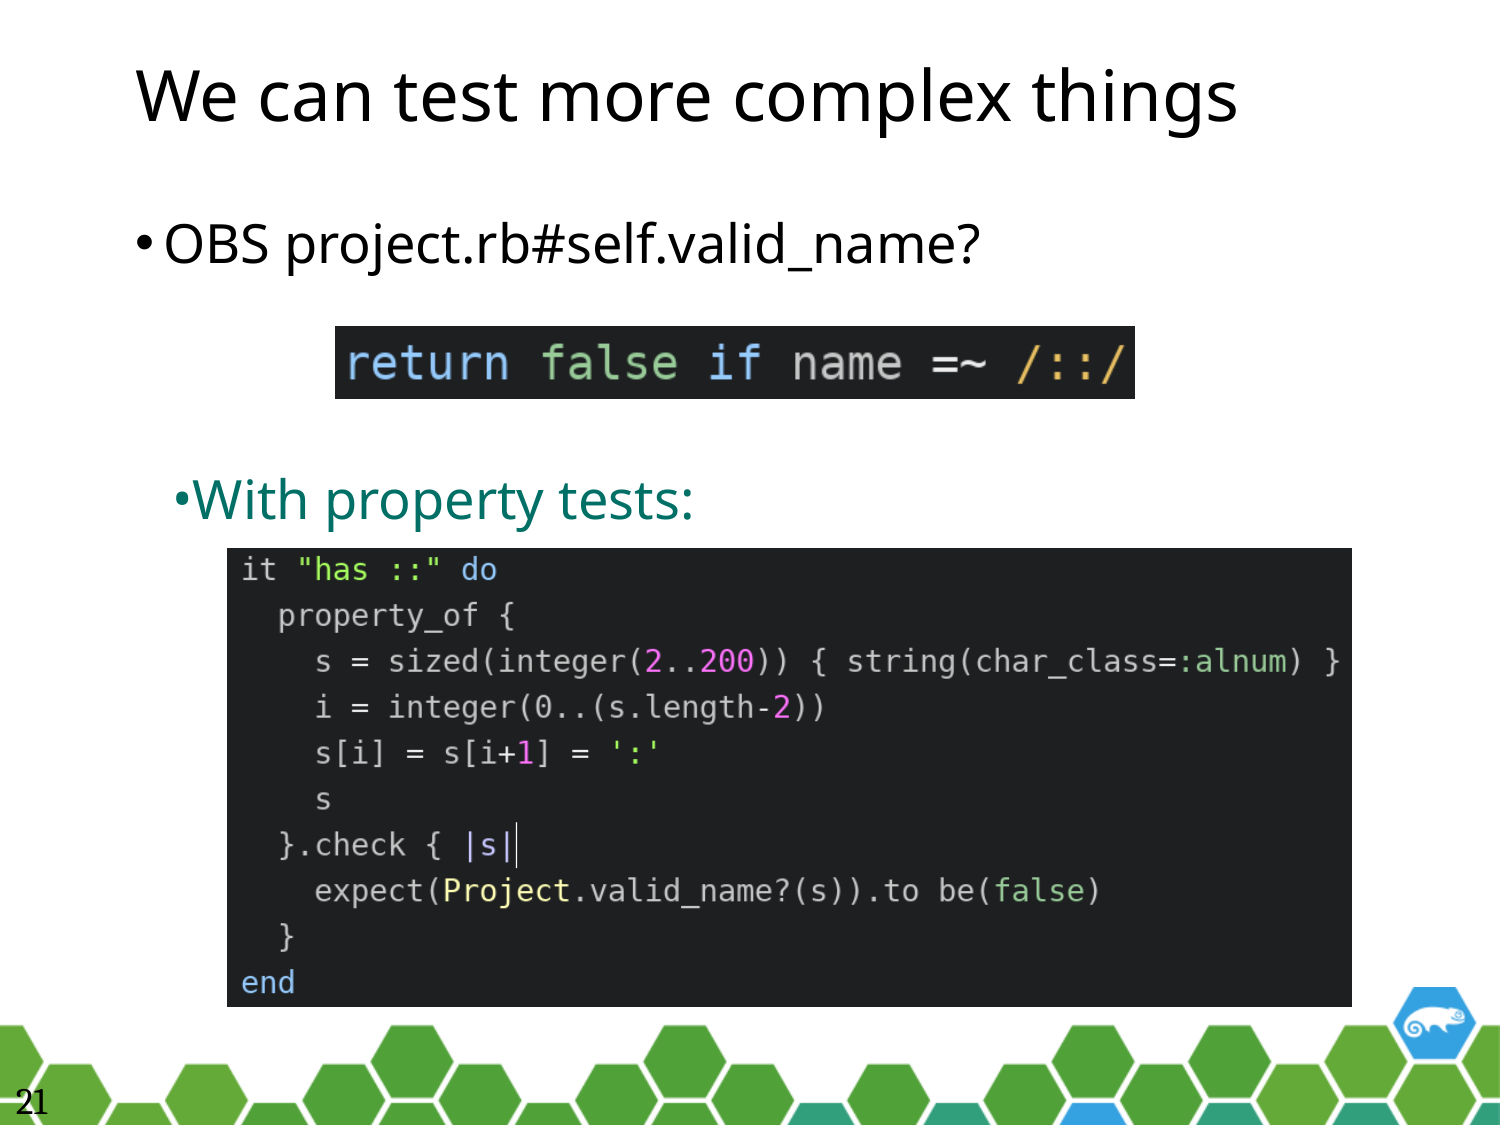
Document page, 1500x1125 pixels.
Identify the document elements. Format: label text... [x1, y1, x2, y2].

text_box OBS project.rb#self.valid_name? [134, 208, 1371, 862]
picture [335, 326, 1135, 399]
text_box We can test more complex things [134, 12, 1371, 175]
picture [0, 548, 1500, 1125]
text_box With property tests: [172, 464, 854, 549]
